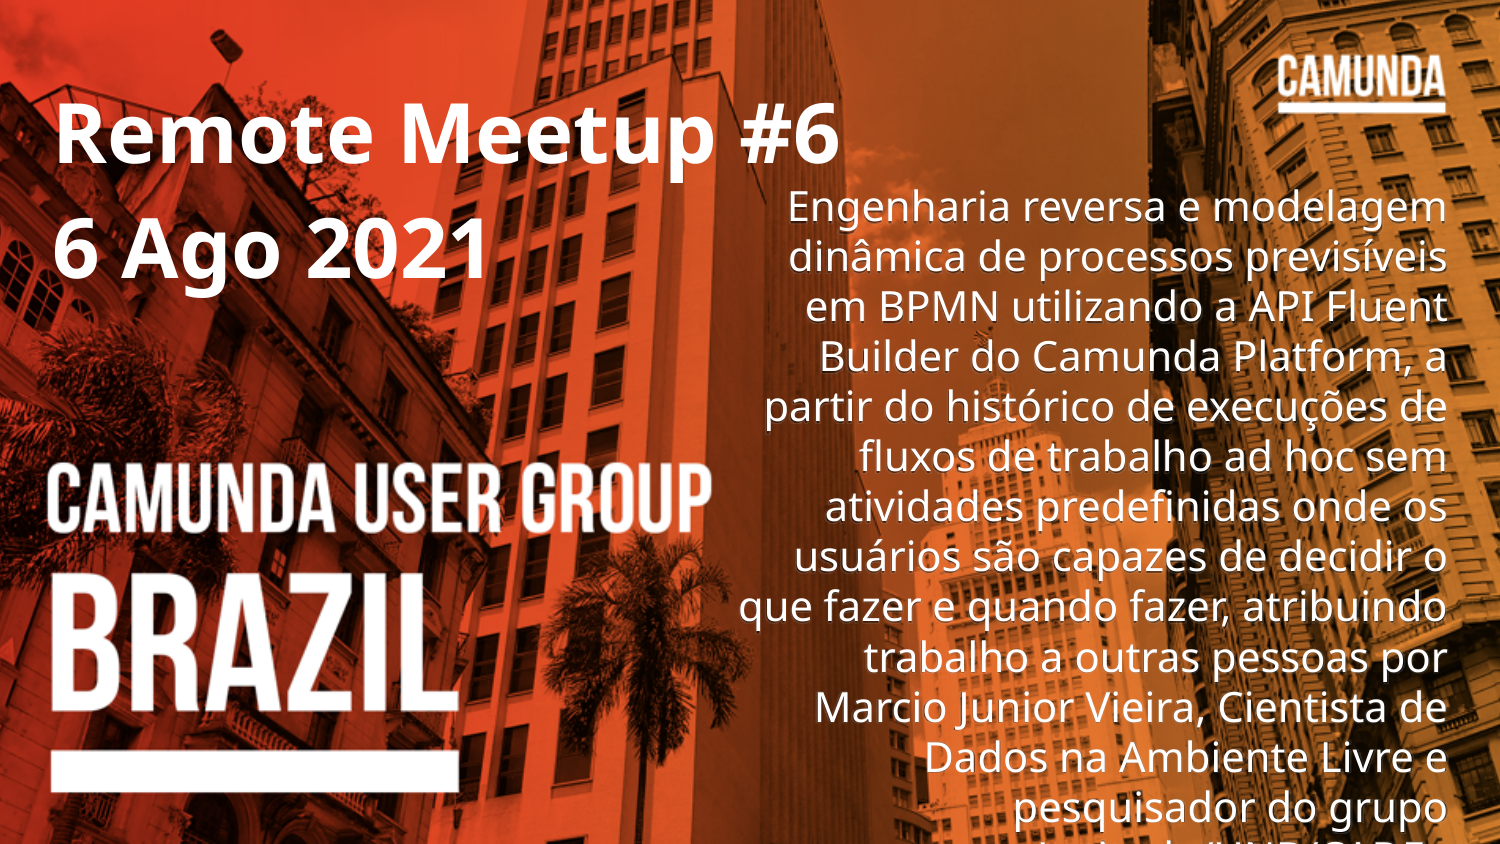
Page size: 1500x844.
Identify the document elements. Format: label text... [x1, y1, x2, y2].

picture [0, 0, 1500, 844]
text_box Remote Meetup #6 6 Ago 2021 [37, 50, 1150, 374]
text_box Engenharia reversa e modelagem dinâmica de processos previsíveis em BPMN utilizando a API Fluent Builder do Camunda Platform, a partir do histórico de execuções de fluxos de trabalho ad hoc sem atividades predefinidas onde os usuários são capazes de decidir o que fazer e quando fazer, atribuindo trabalho a outras pessoas por Marcio Junior Vieira, Cientista de Dados na Ambiente Livre e pesquisador do grupo Latitude/UNB/CADE.. [722, 165, 1464, 246]
